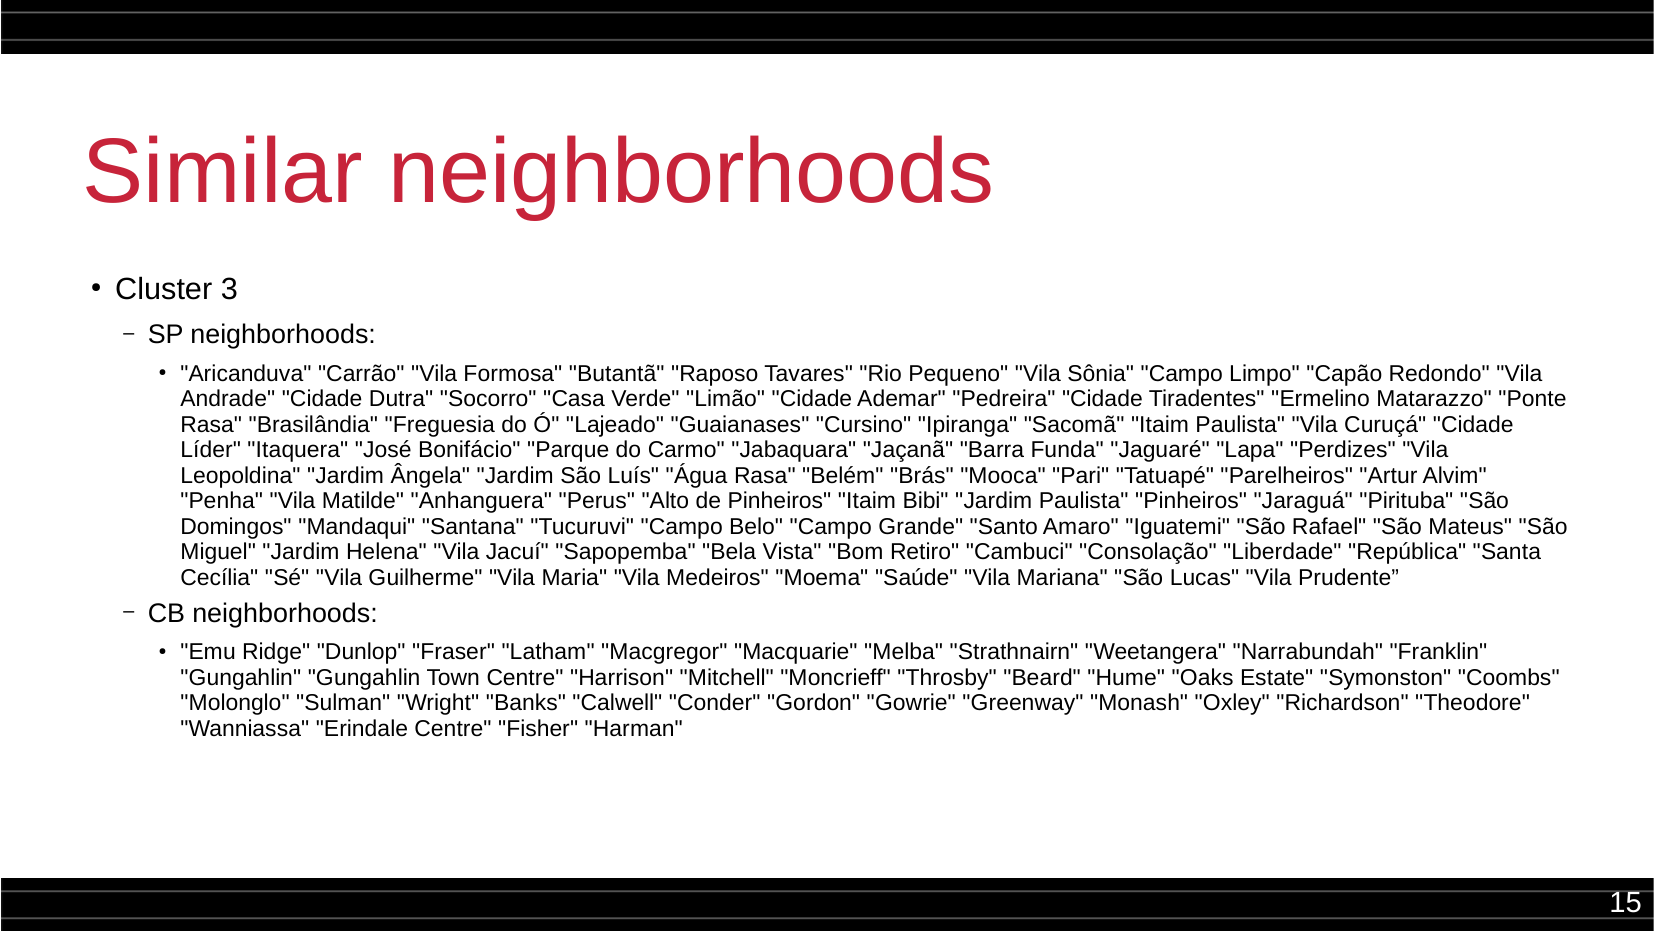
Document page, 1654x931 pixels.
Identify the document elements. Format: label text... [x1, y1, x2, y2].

picture [1, 878, 1654, 931]
title Similar neighborhoods [82, 92, 1571, 249]
list Cluster 3 SP neighborhoods: "Aricanduva" "Carrão" "Vila Formosa" "Butantã" "Raposo Tavares" "Rio Pequeno" "Vila Sônia" "Campo Limpo" "Capão Redondo" "Vila Andrade" "Cidade Dutra" "Socorro" "Casa Verde" "Limão" "Cidade Ademar" "Pedreira" "Cidade Tiradentes" "Ermelino Matarazzo" "Ponte Rasa" "Brasilândia" "Freguesia do Ó" "Lajeado" "Guaianases" "Cursino" "Ipiranga" "Sacomã" "Itaim Paulista" "Vila Curuçá" "Cidade Líder" "Itaquera" "José Bonifácio" "Parque do Carmo" "Jabaquara" "Jaçanã" "Barra Funda" "Jaguaré" "Lapa" "Perdizes" "Vila Leopoldina" "Jardim Ângela" "Jardim São Luís" "Água Rasa" "Belém" "Brás" "Mooca" "Pari" "Tatuapé" "Parelheiros" "Artur Alvim" "Penha" "Vila Matilde" "Anhanguera" "Perus" "Alto de Pinheiros" "Itaim Bibi" "Jardim Paulista" "Pinheiros" "Jaraguá" "Pirituba" "São Domingos" "Mandaqui" "Santana" "Tucuruvi" "Campo Belo" "Campo Grande" "Santo Amaro" "Iguatemi" "São Rafael" "São Mateus" "São Miguel" "Jardim Helena" "Vila Jacuí" "Sapopemba" "Bela Vista" "Bom Retiro" "Cambuci" "Consolação" "Liberdade" "República" "Santa Cecília" "Sé" "Vila Guilherme" "Vila Maria" "Vila Medeiros" "Moema" "Saúde" "Vila Mariana" "São Lucas" "Vila Prudente” CB neighborhoods: "Emu Ridge" "Dunlop" "Fraser" "Latham" "Macgregor" "Macquarie" "Melba" "Strathnairn" "Weetangera" "Narrabundah" "Franklin" "Gungahlin" "Gungahlin Town Centre" "Harrison" "Mitchell" "Moncrieff" "Throsby" "Beard" "Hume" "Oaks Estate" "Symonston" "Coombs" "Molonglo" "Sulman" "Wright" "Banks" "Calwell" "Conder" "Gordon" "Gowrie" "Greenway" "Monash" "Oxley" "Richardson" "Theodore" "Wanniassa" "Erindale Centre" "Fisher" "Harman" [82, 271, 1571, 758]
picture [1, 0, 1654, 54]
